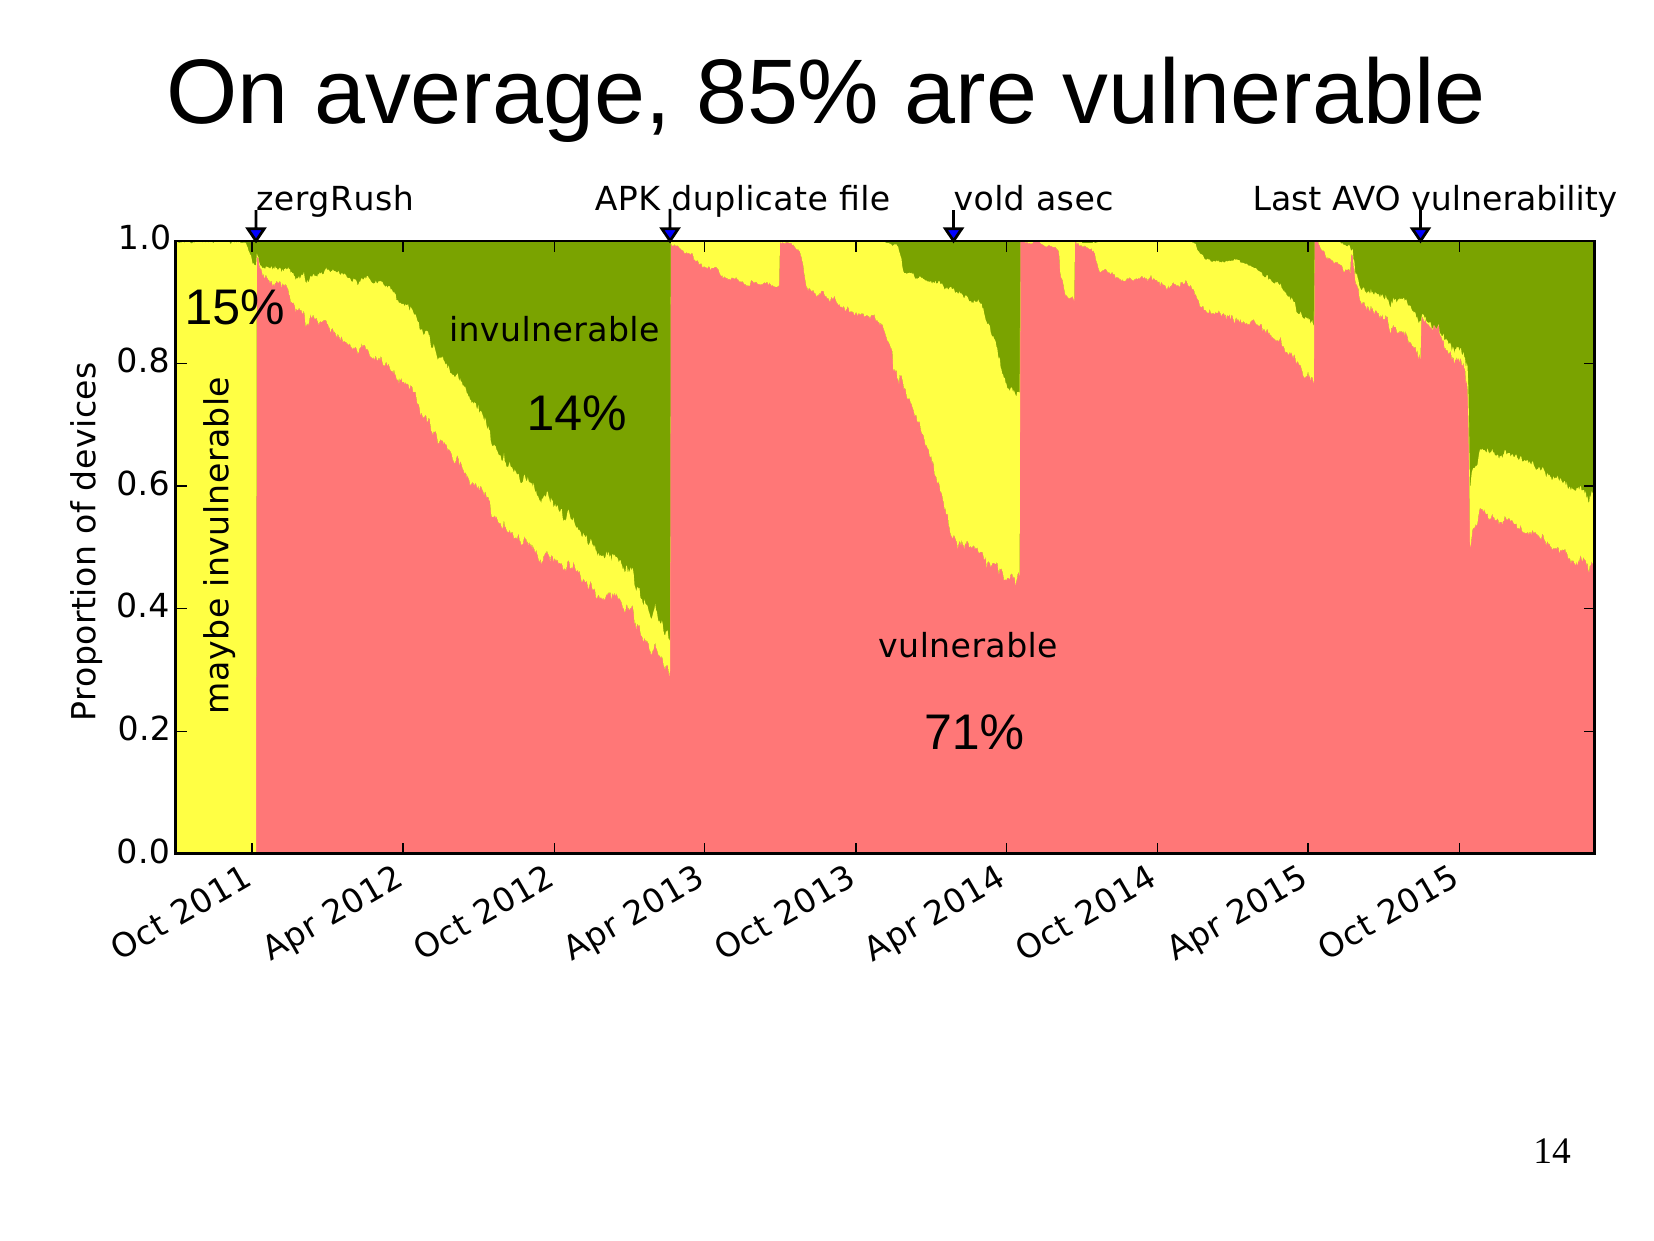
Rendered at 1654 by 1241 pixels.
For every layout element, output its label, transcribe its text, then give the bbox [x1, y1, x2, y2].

title On average, 85% are vulnerable [82, 0, 1571, 196]
text_box 14% [511, 377, 642, 450]
text_box 71% [909, 696, 1111, 825]
picture [35, 176, 1630, 975]
text_box 15% [169, 271, 300, 343]
